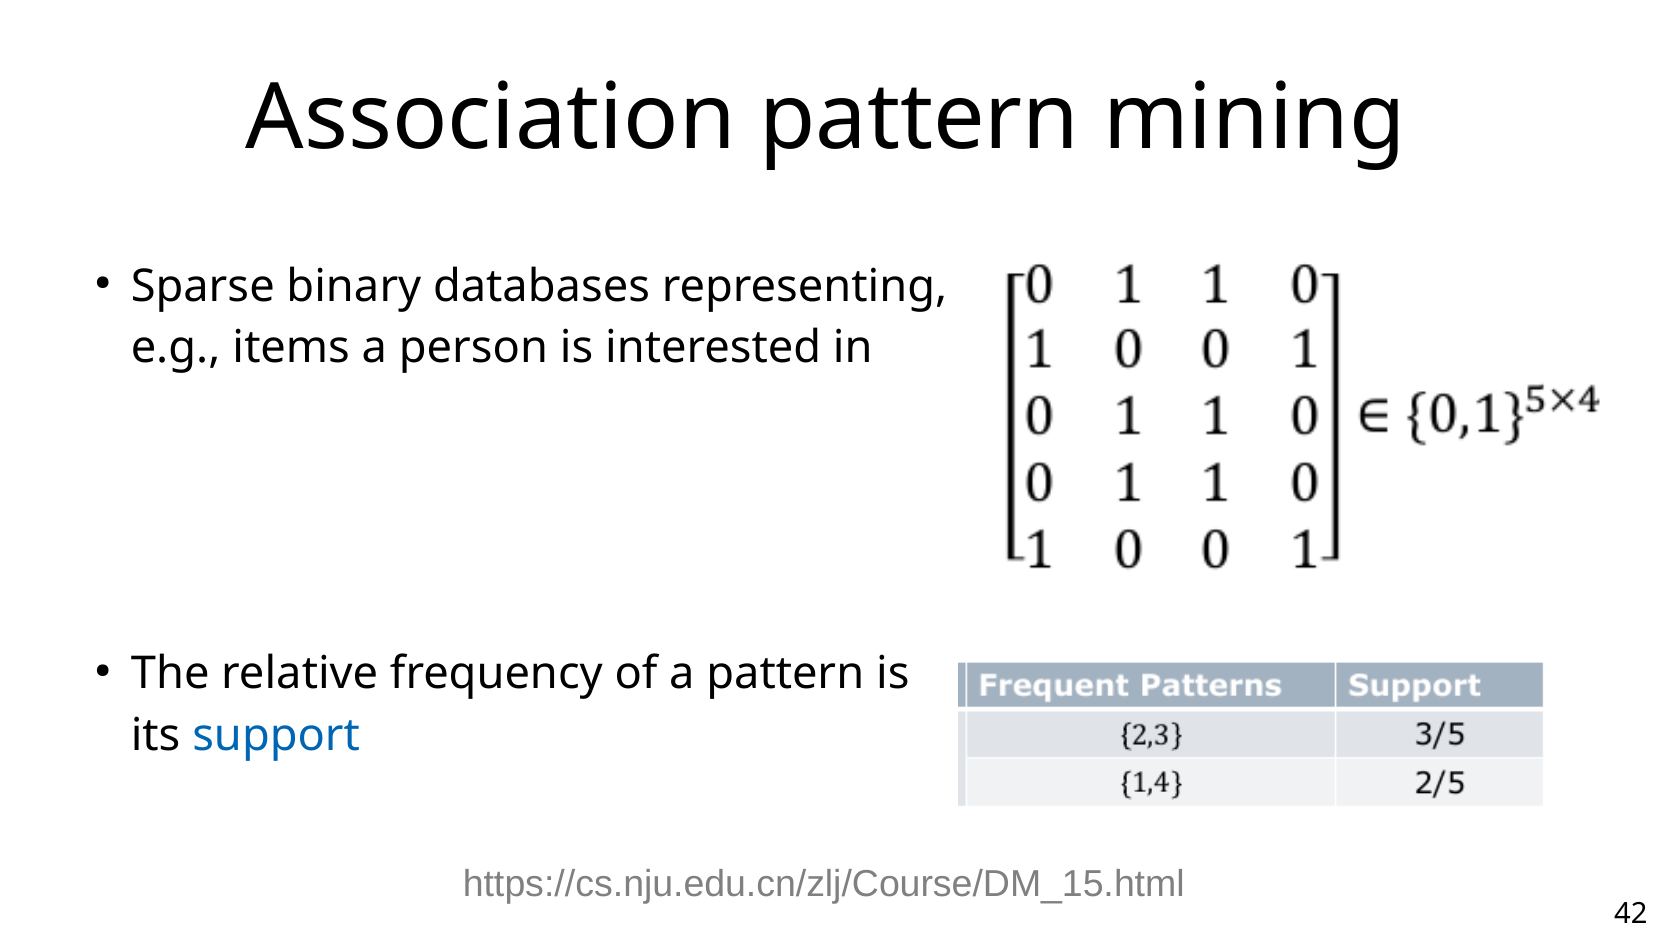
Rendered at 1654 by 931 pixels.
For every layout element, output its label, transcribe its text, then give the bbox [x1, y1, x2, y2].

picture [984, 243, 1620, 595]
text_box https://cs.nju.edu.cn/zlj/Course/DM_15.html [448, 855, 1201, 912]
picture [958, 652, 1551, 814]
title Association pattern mining [82, 1, 1571, 226]
list Sparse binary databases representing, e.g., items a person is interested in The relative frequency of a pattern is its support [82, 253, 961, 793]
